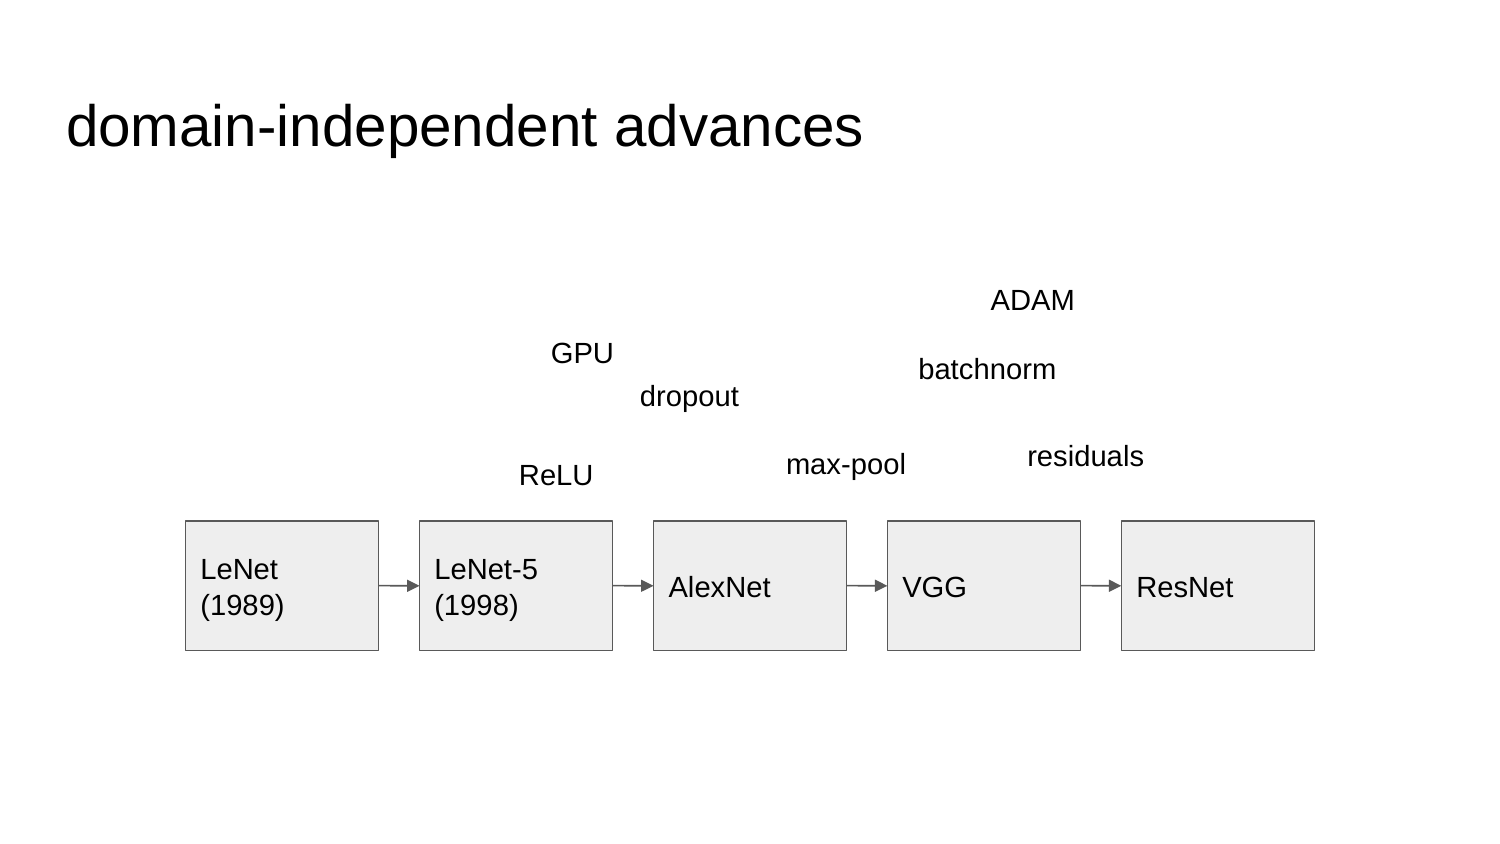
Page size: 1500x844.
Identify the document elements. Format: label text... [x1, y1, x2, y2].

text_box ReLU [504, 441, 682, 499]
text_box ADAM [975, 266, 1153, 323]
text_box residuals [1012, 421, 1190, 479]
text_box VGG [887, 520, 1081, 651]
title domain-independent advances [51, 72, 1449, 167]
text_box GPU [535, 318, 714, 376]
text_box max-pool [771, 430, 949, 488]
text_box AlexNet [653, 520, 847, 651]
text_box batchnorm [903, 335, 1081, 392]
text_box LeNet (1989) [185, 520, 379, 651]
text_box dropout [625, 362, 803, 419]
text_box ResNet [1121, 520, 1315, 651]
text_box LeNet-5 (1998) [419, 520, 613, 651]
